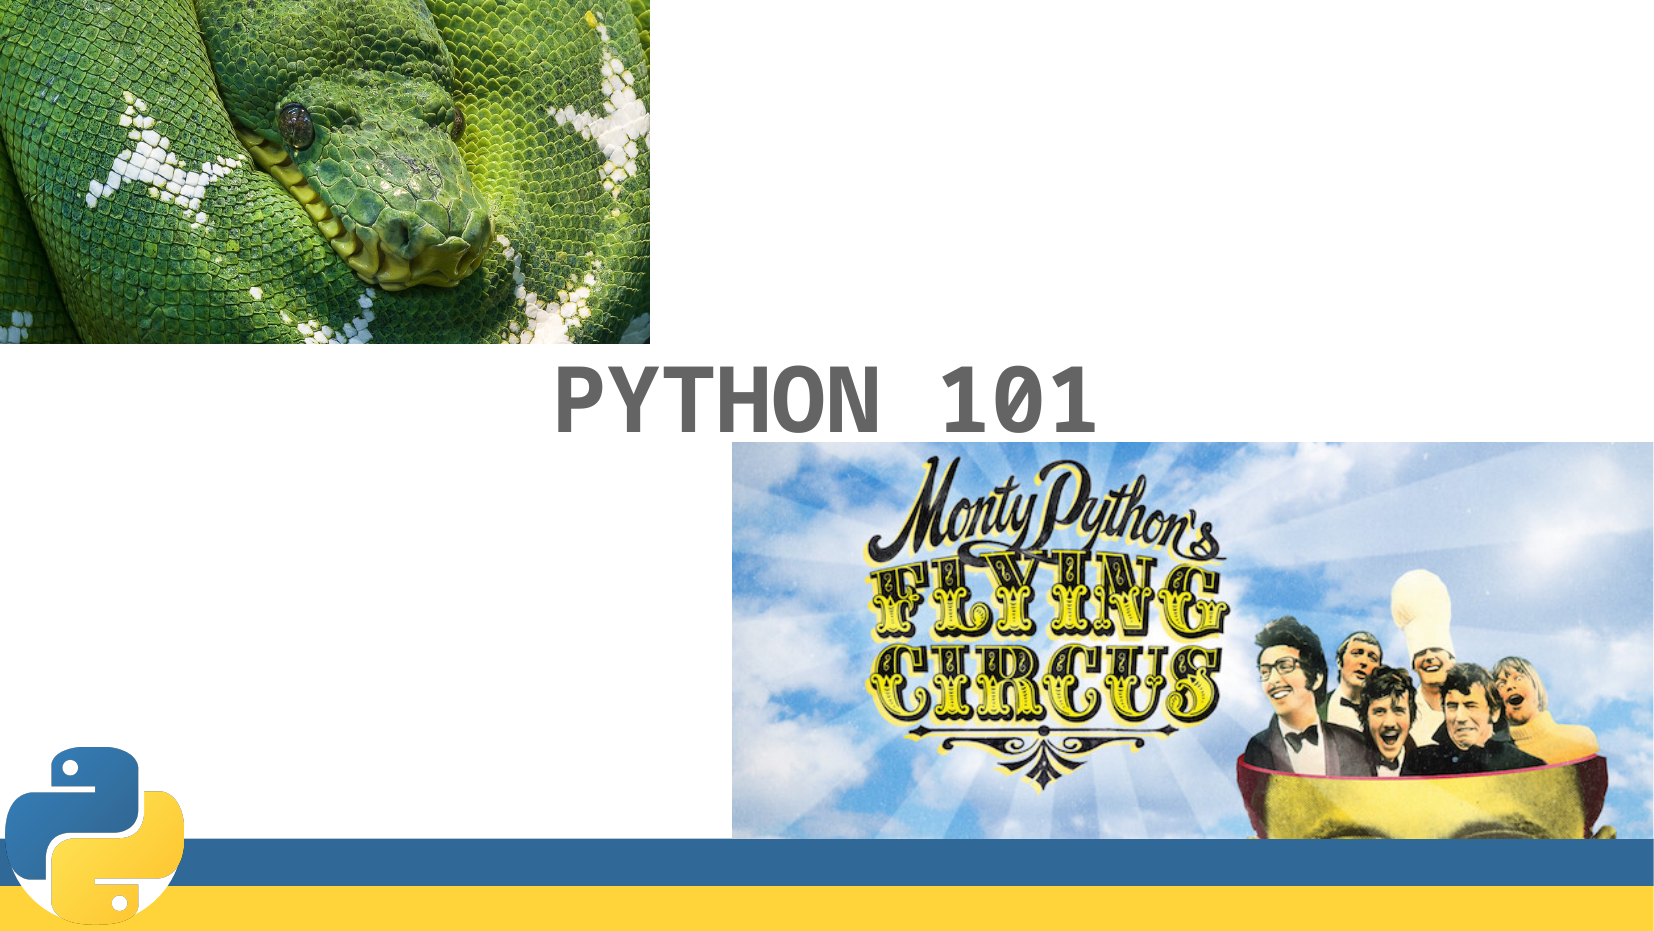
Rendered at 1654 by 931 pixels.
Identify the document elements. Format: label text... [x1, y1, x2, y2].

picture [732, 442, 1654, 839]
picture [0, 0, 650, 344]
picture [5, 747, 184, 925]
subtitle PYTHON 101 [82, 37, 1571, 757]
